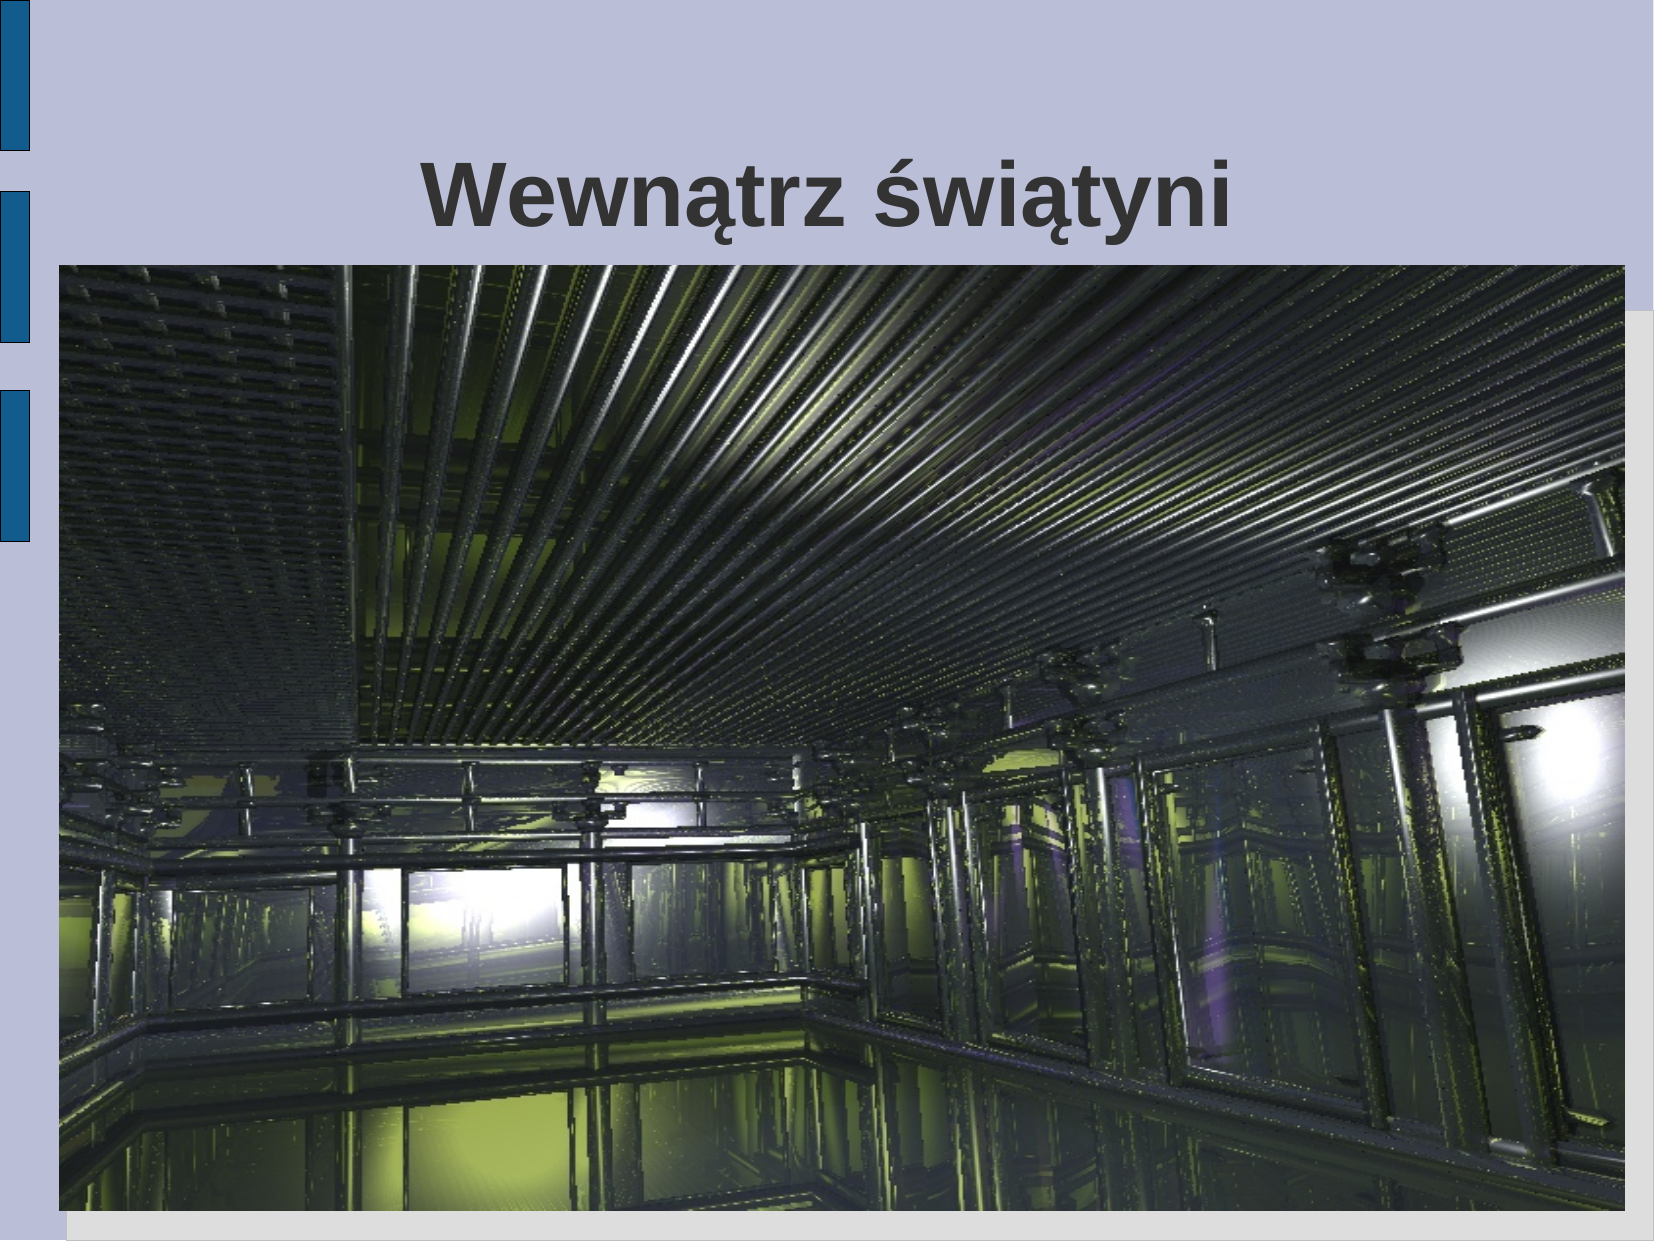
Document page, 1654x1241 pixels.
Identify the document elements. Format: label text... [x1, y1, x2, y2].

picture [59, 265, 1625, 1211]
title Wewnątrz świątyni [121, 91, 1534, 265]
